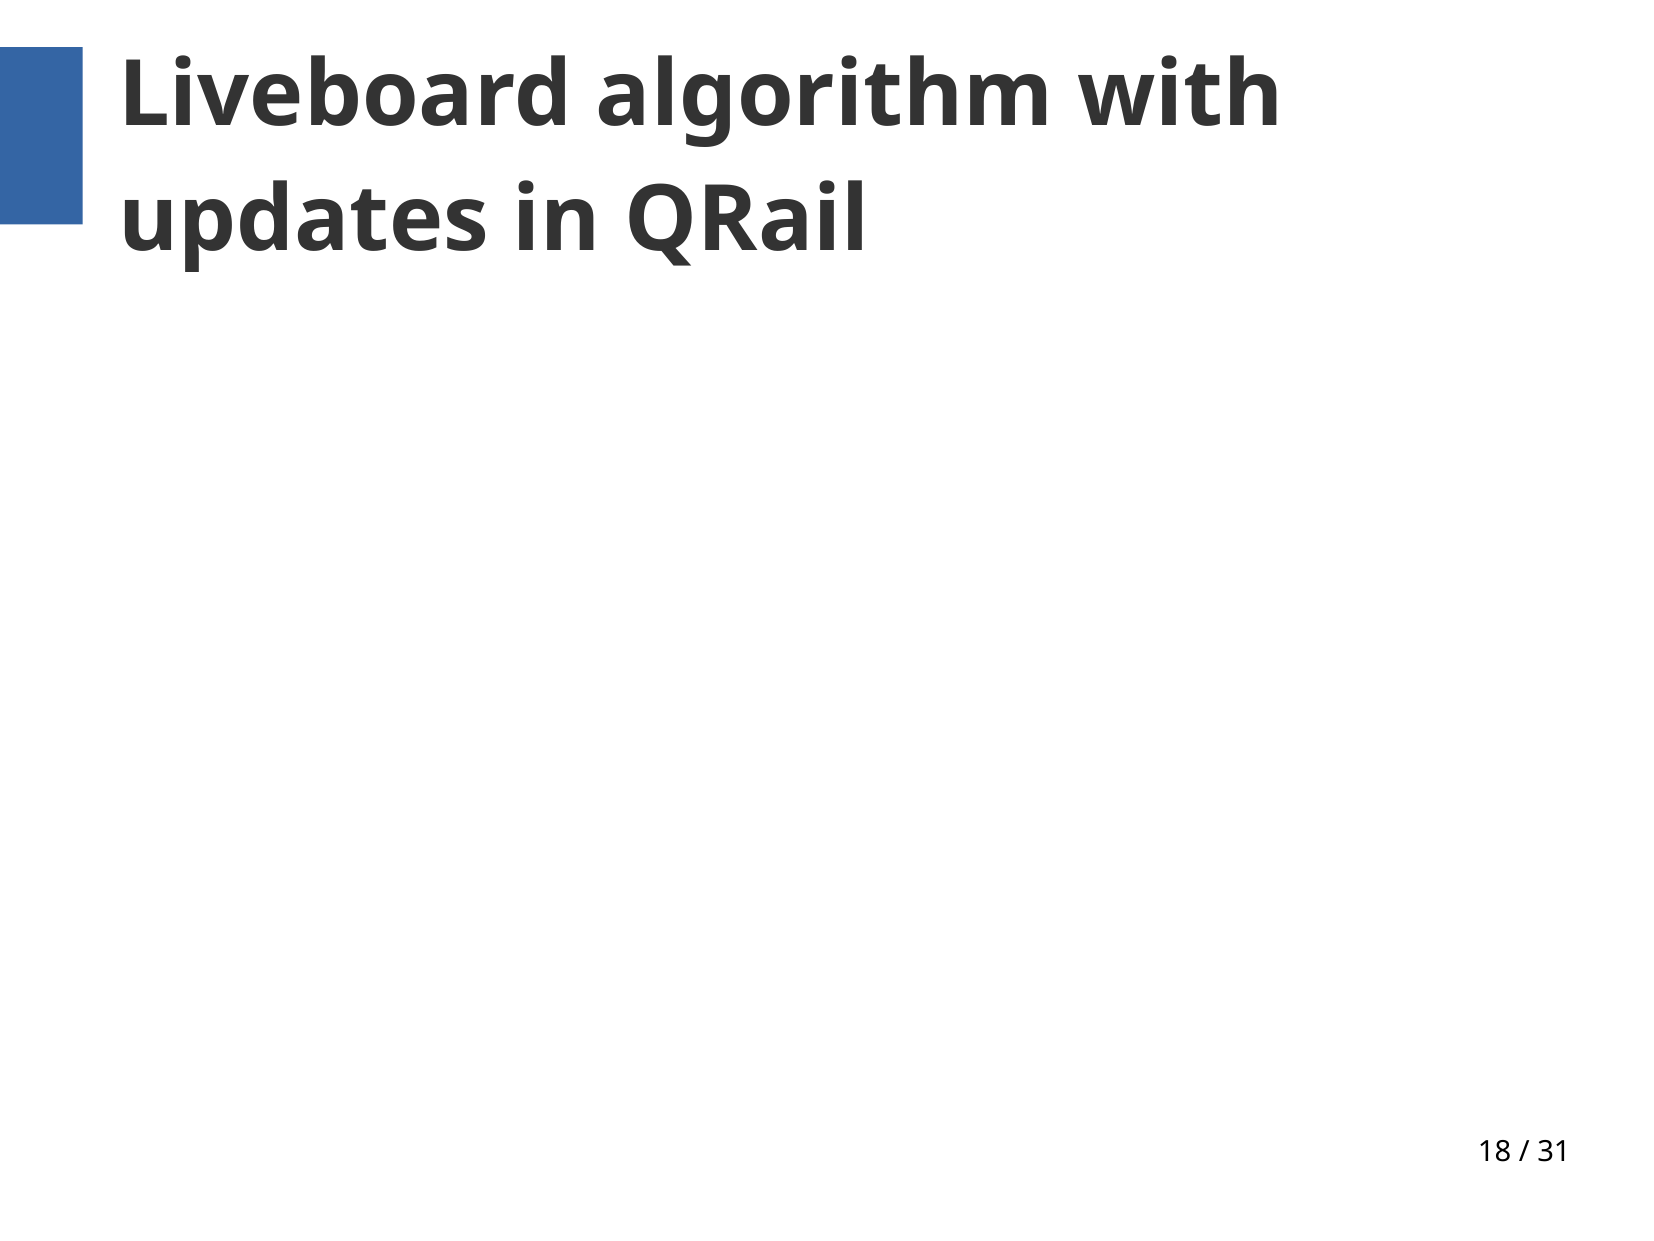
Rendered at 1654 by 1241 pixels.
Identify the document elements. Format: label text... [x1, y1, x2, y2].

title Liveboard algorithm with updates in QRail [118, 45, 1571, 260]
